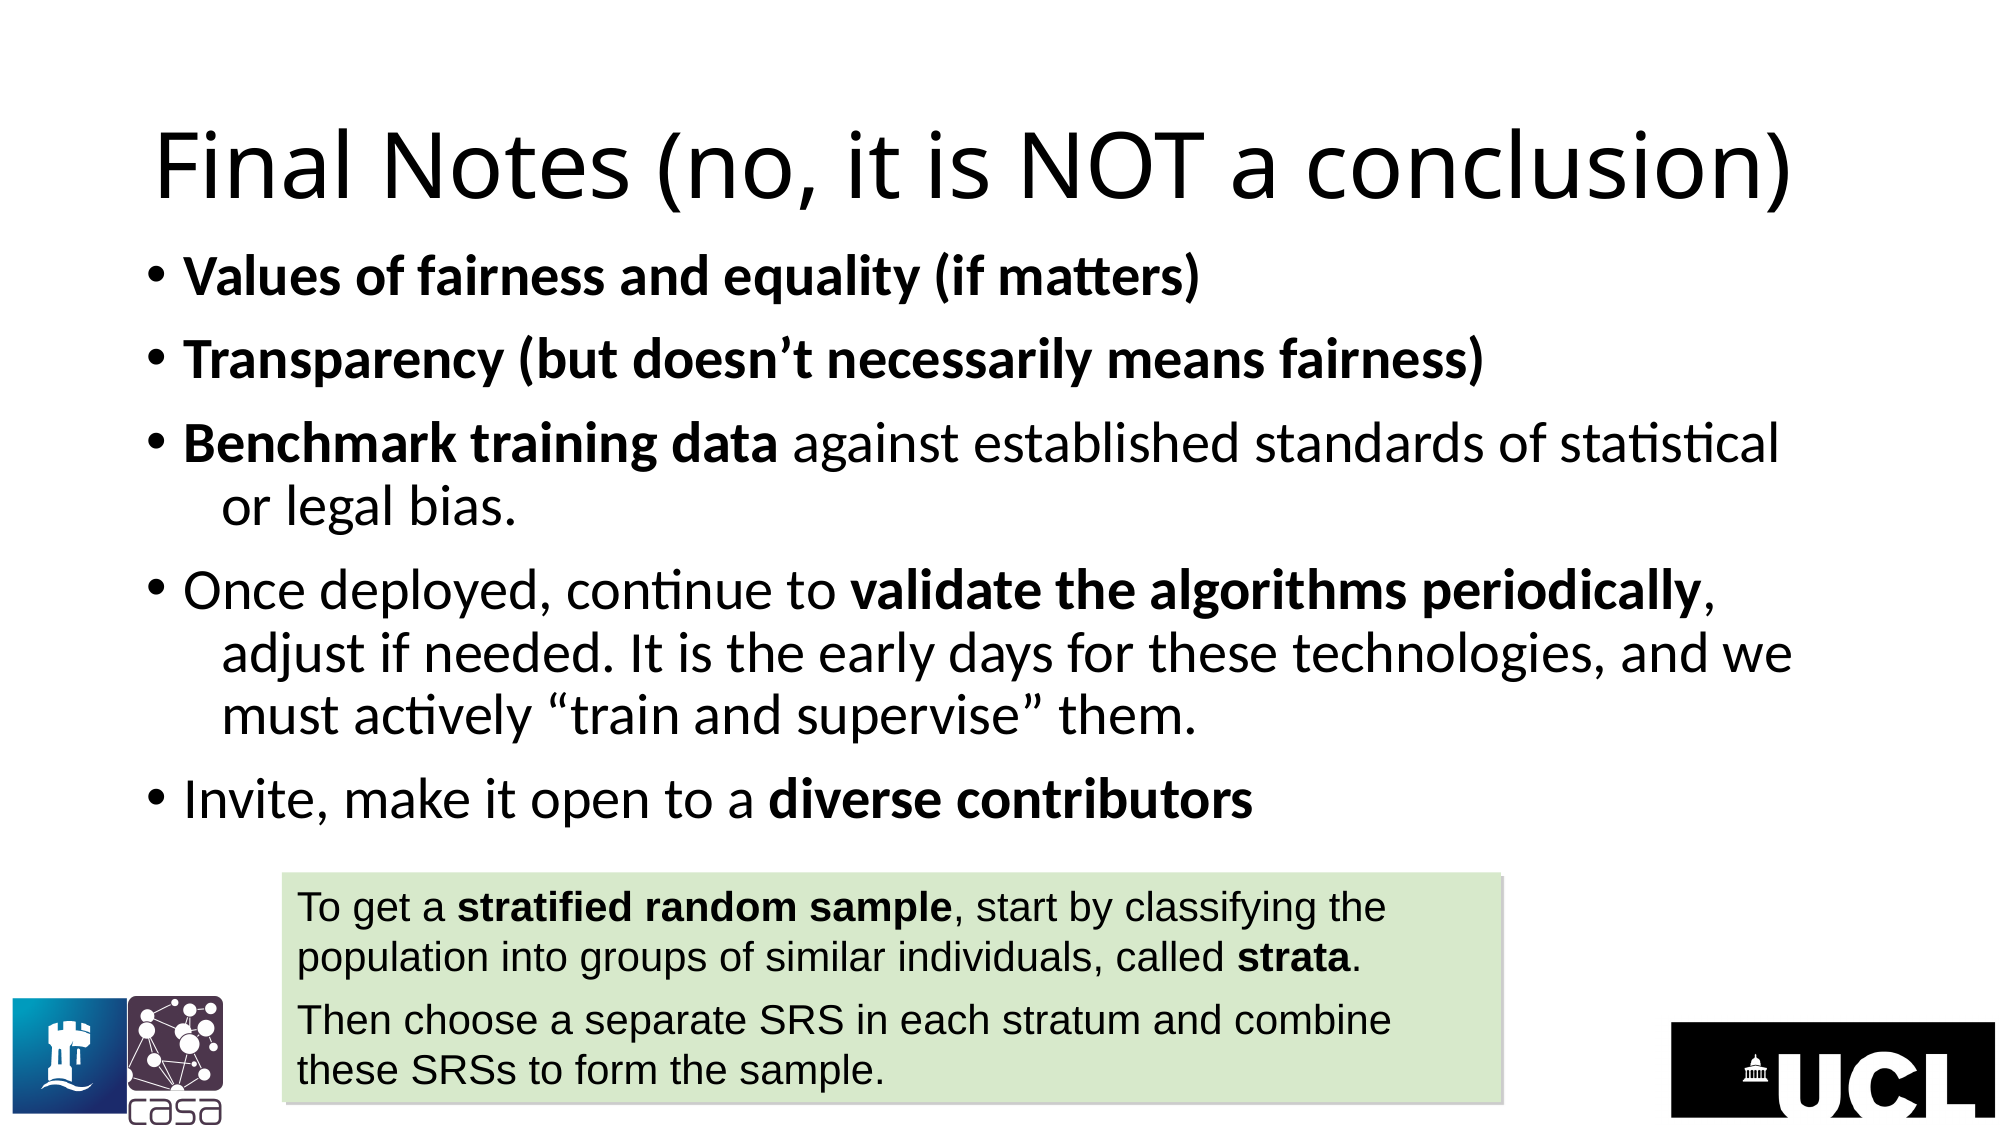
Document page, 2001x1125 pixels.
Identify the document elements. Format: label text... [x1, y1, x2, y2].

title Final Notes (no, it is NOT a conclusion) [137, 59, 1863, 278]
list Values of fairness and equality (if matters) Transparency (but doesn’t necessarily means fairness) Benchmark training data against established standards of statistical or legal bias. Once deployed, continue to validate the algorithms periodically, adjust if needed. It is the early days for these technologies, and we must actively “train and supervise” them. Invite, make it open to a diverse contributors [131, 237, 1857, 952]
text_box To get a stratified random sample, start by classifying the population into groups of similar individuals, called strata. Then choose a separate SRS in each stratum and combine these SRSs to form the sample. [281, 872, 1501, 1103]
